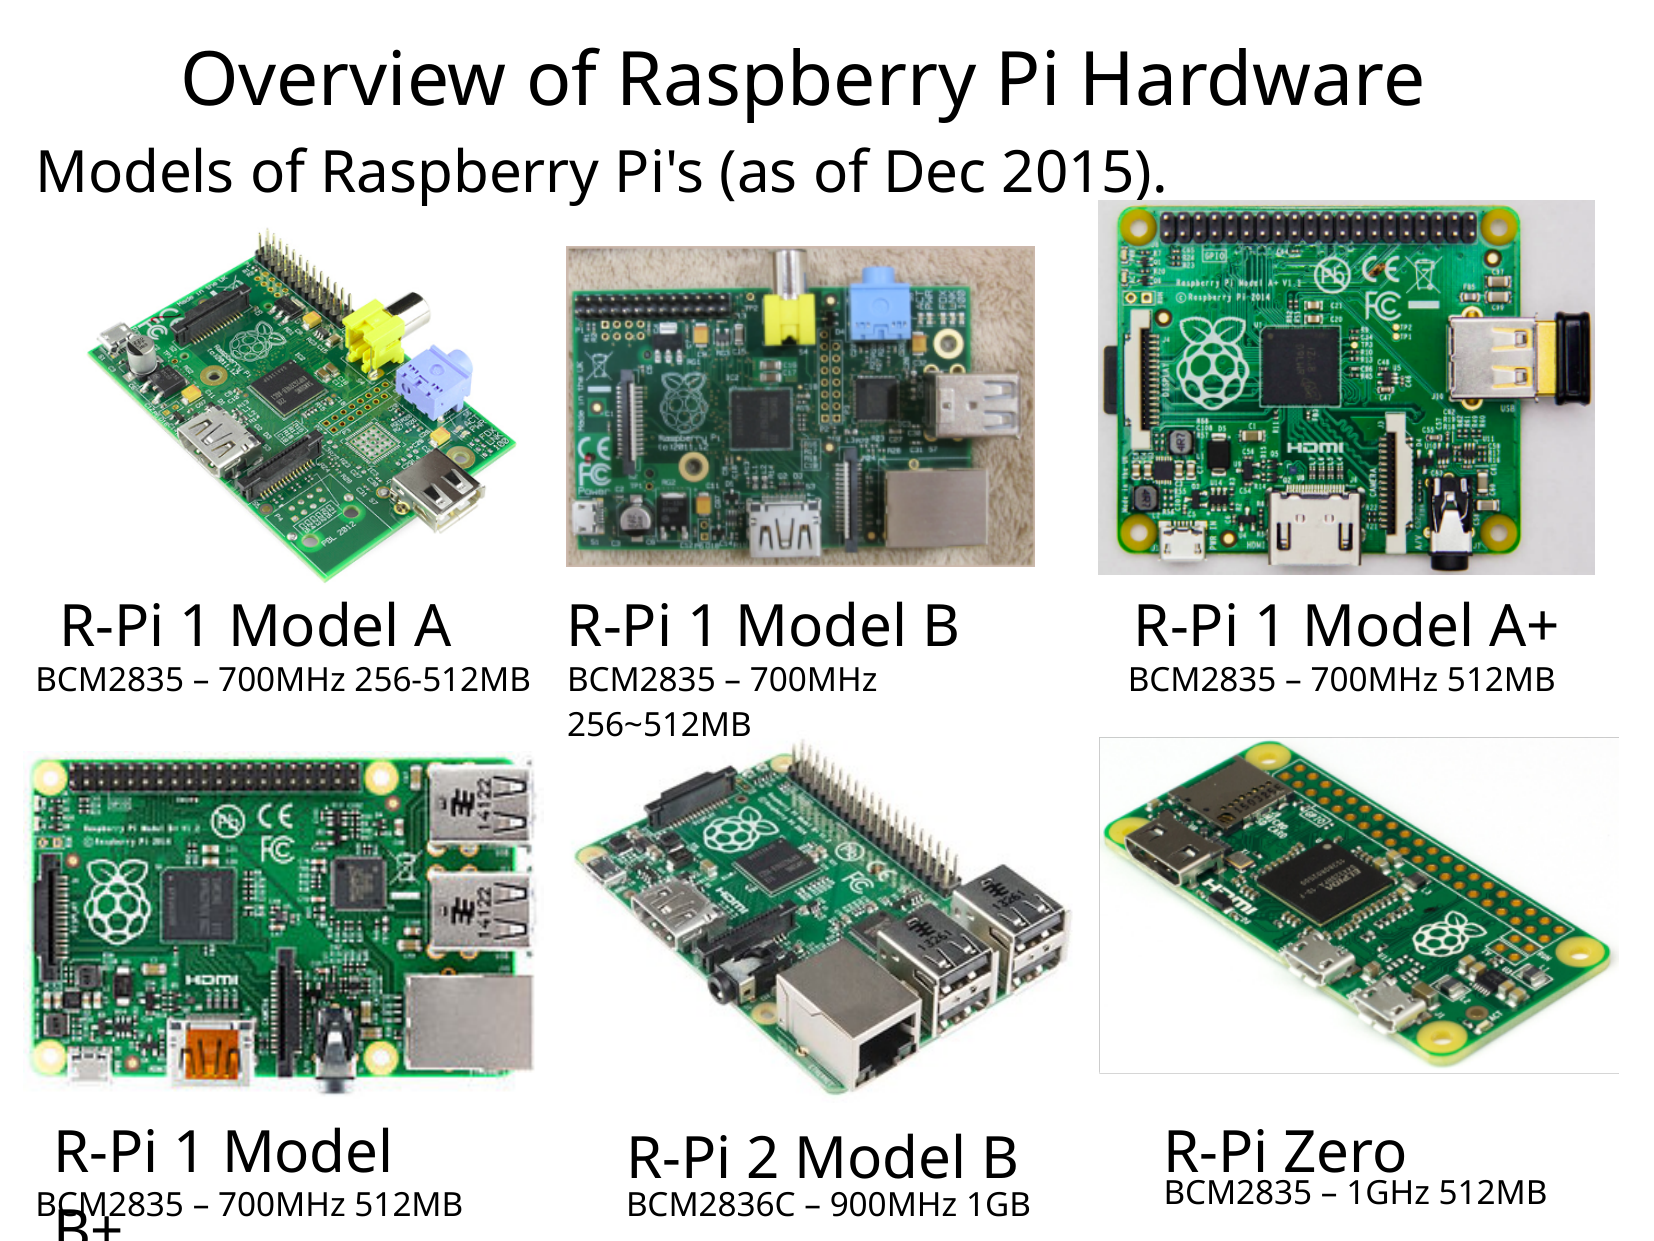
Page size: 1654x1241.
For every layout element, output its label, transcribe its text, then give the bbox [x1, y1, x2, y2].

text_box BCM2835 – 700MHz 512MB [35, 1181, 532, 1217]
text_box R-Pi 1 Model B [566, 584, 1087, 674]
picture [564, 730, 1079, 1103]
picture [1098, 200, 1595, 575]
text_box BCM2835 – 1GHz 512MB [1163, 1169, 1607, 1205]
picture [82, 221, 519, 585]
text_box BCM2836C – 900MHz 1GB [626, 1181, 1123, 1217]
picture [1098, 736, 1619, 1075]
picture [23, 751, 544, 1099]
title Overview of Raspberry Pi Hardware [59, 35, 1548, 118]
subtitle Models of Raspberry Pi's (as of Dec 2015). [35, 129, 1607, 213]
text_box BCM2835 – 700MHz 256~512MB [566, 655, 1063, 691]
picture [566, 246, 1035, 567]
text_box R-Pi 2 Model B [625, 1116, 1052, 1188]
text_box R-Pi 1 Model B+ [53, 1110, 479, 1181]
text_box R-Pi 1 Model A [59, 584, 520, 655]
text_box R-Pi Zero [1163, 1110, 1589, 1169]
text_box BCM2835 – 700MHz 512MB [1128, 655, 1625, 691]
text_box BCM2835 – 700MHz 256-512MB [35, 655, 538, 691]
text_box R-Pi 1 Model A+ [1133, 584, 1583, 650]
